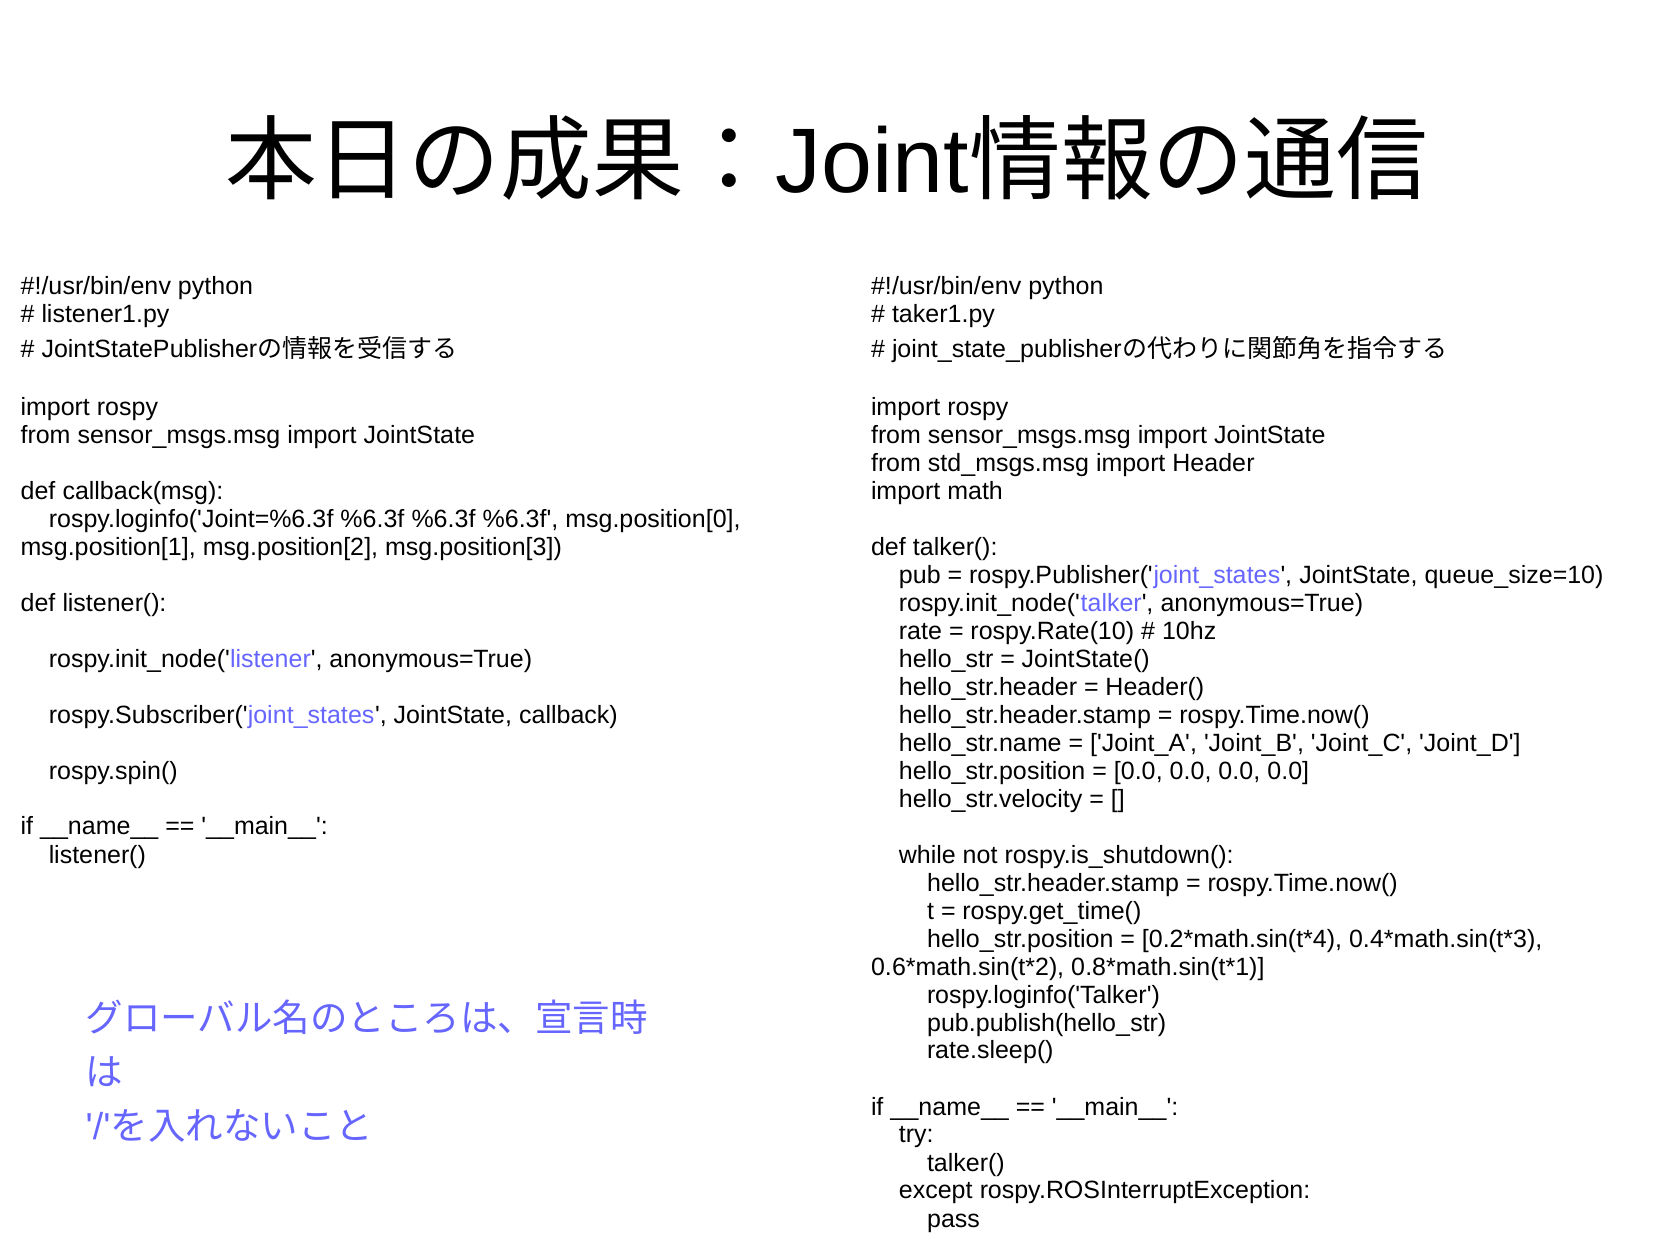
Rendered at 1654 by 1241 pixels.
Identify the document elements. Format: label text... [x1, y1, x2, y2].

text_box #!/usr/bin/env python # listener1.py # JointStatePublisherの情報を受信する import rospy from sensor_msgs.msg import JointState def callback(msg): rospy.loginfo('Joint=%6.3f %6.3f %6.3f %6.3f', msg.position[0], msg.position[1], msg.position[2], msg.position[3]) def listener(): rospy.init_node('listener', anonymous=True) rospy.Subscriber('joint_states', JointState, callback) rospy.spin() if __name__ == '__main__': listener() [5, 264, 845, 852]
text_box グローバル名のところは、宣言時は '/'を入れないこと [70, 980, 686, 1075]
title 本日の成果：Joint情報の通信 [82, 49, 1571, 257]
text_box #!/usr/bin/env python # taker1.py # joint_state_publisherの代わりに関節角を指令する import rospy from sensor_msgs.msg import JointState from std_msgs.msg import Header import math def talker(): pub = rospy.Publisher('joint_states', JointState, queue_size=10) rospy.init_node('talker', anonymous=True) rate = rospy.Rate(10) # 10hz hello_str = JointState() hello_str.header = Header() hello_str.header.stamp = rospy.Time.now() hello_str.name = ['Joint_A', 'Joint_B', 'Joint_C', 'Joint_D'] hello_str.position = [0.0, 0.0, 0.0, 0.0] hello_str.velocity = [] while not rospy.is_shutdown(): hello_str.header.stamp = rospy.Time.now() t = rospy.get_time() hello_str.position = [0.2*math.sin(t*4), 0.4*math.sin(t*3), 0.6*math.sin(t*2), 0.8*math.sin(t*1)] rospy.loginfo('Talker') pub.publish(hello_str) rate.sleep() if __name__ == '__main__': try: talker() except rospy.ROSInterruptException: pass [856, 264, 1636, 1228]
